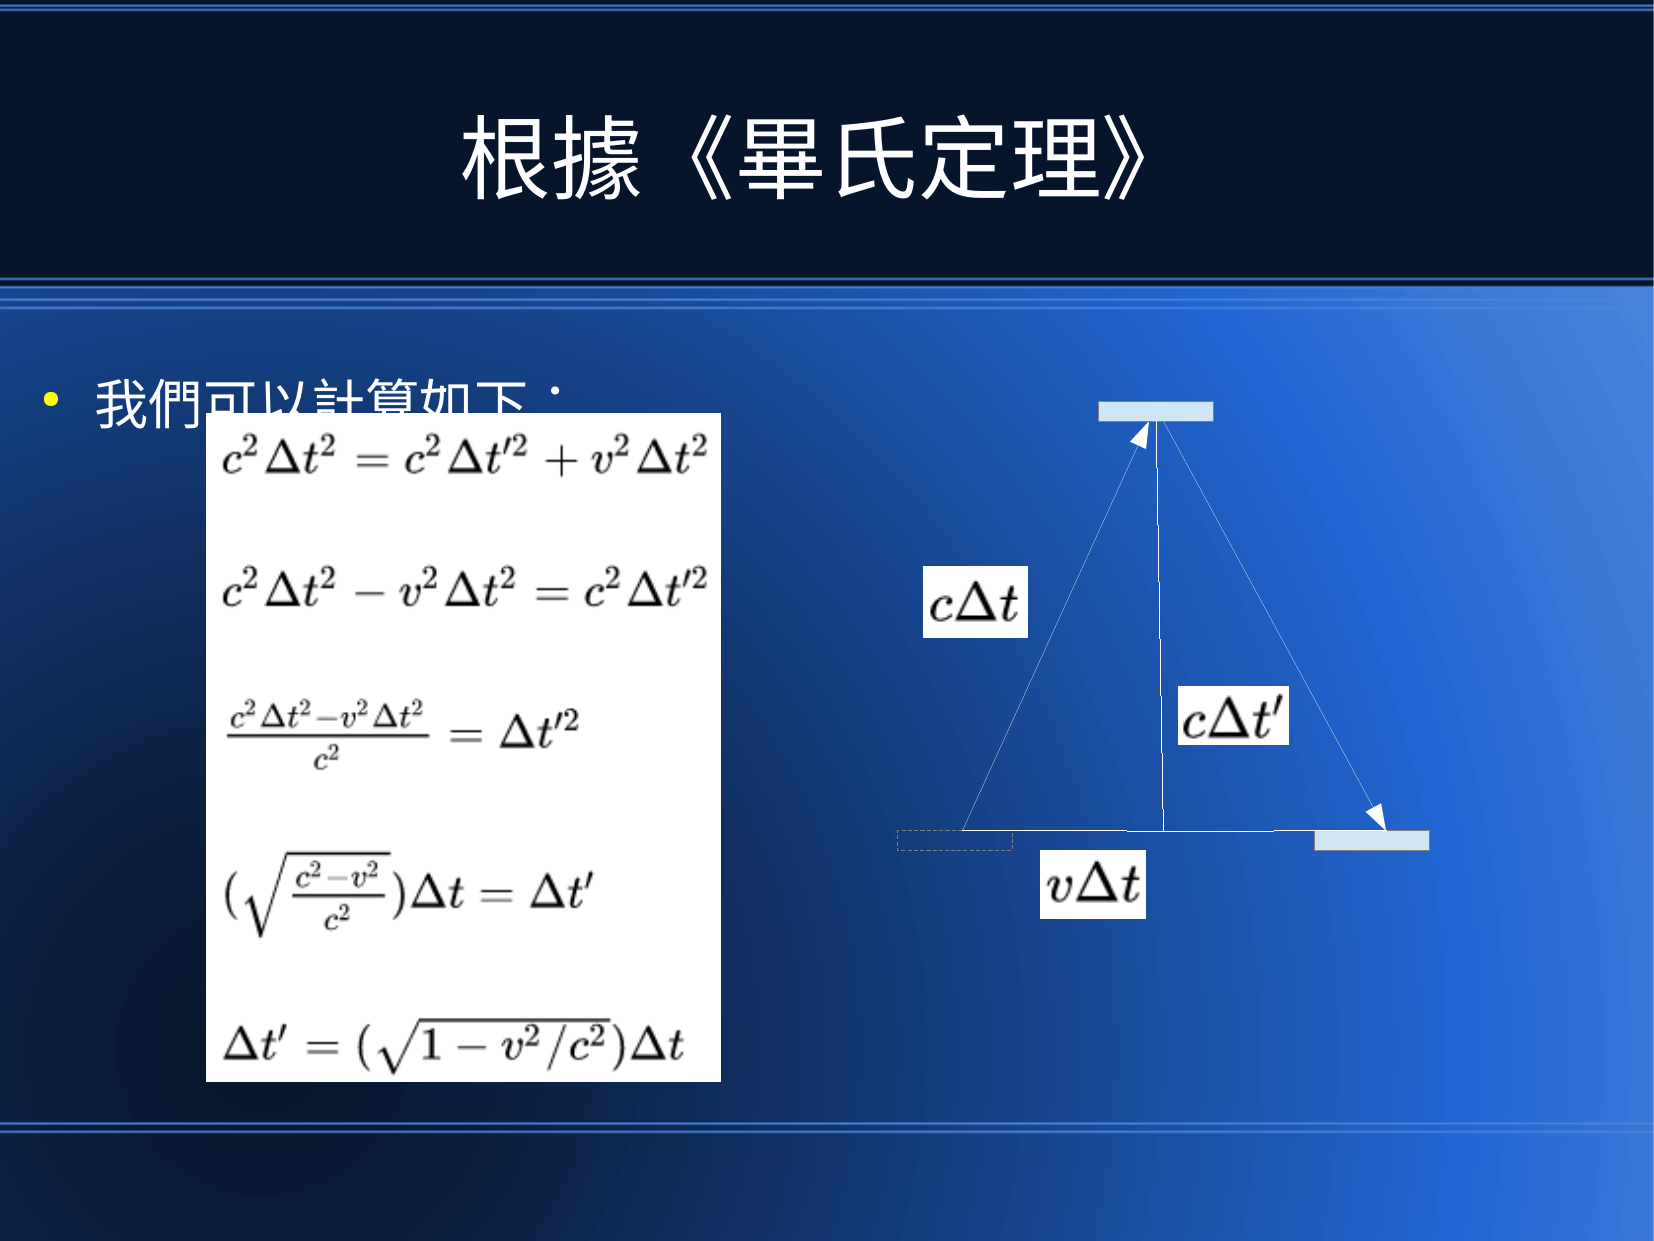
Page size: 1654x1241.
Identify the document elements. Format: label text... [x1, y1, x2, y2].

text_box [1314, 830, 1430, 851]
picture [1178, 686, 1289, 745]
picture [0, 0, 1654, 1241]
picture [206, 413, 721, 1082]
title 根據《畢氏定理》 [82, 49, 1571, 257]
picture [1040, 850, 1146, 919]
picture [923, 566, 1028, 638]
text_box [1098, 401, 1214, 422]
list 我們可以計算如下： [23, 322, 1595, 1241]
